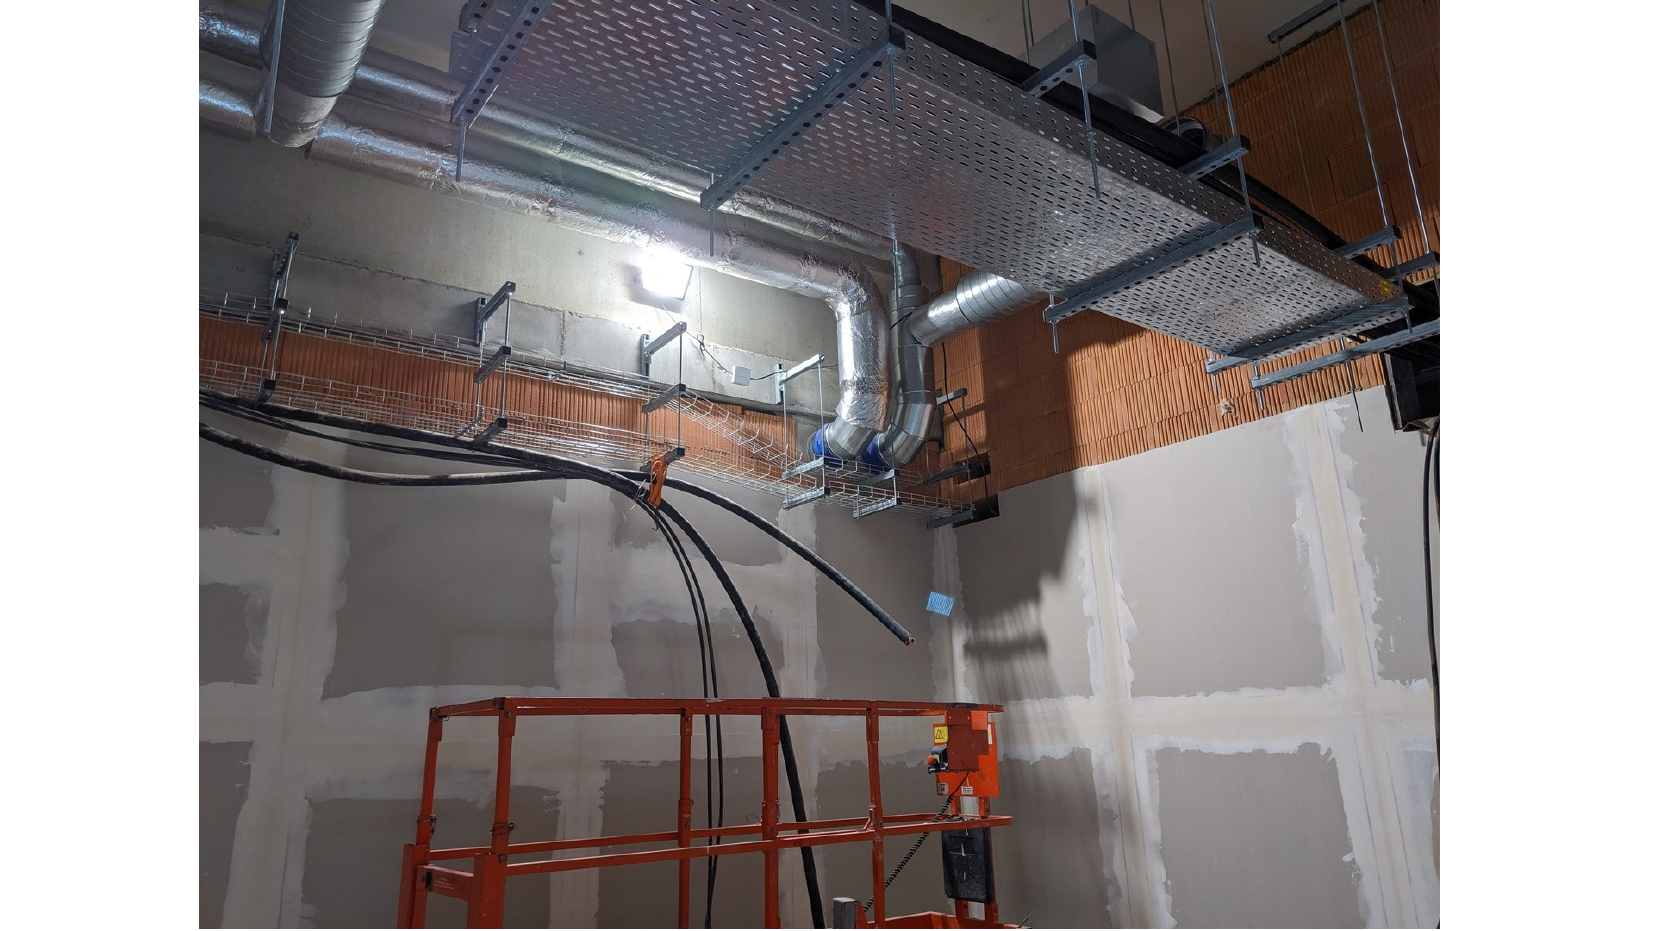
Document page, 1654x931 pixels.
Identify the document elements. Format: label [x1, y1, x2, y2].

picture [199, 0, 1440, 929]
